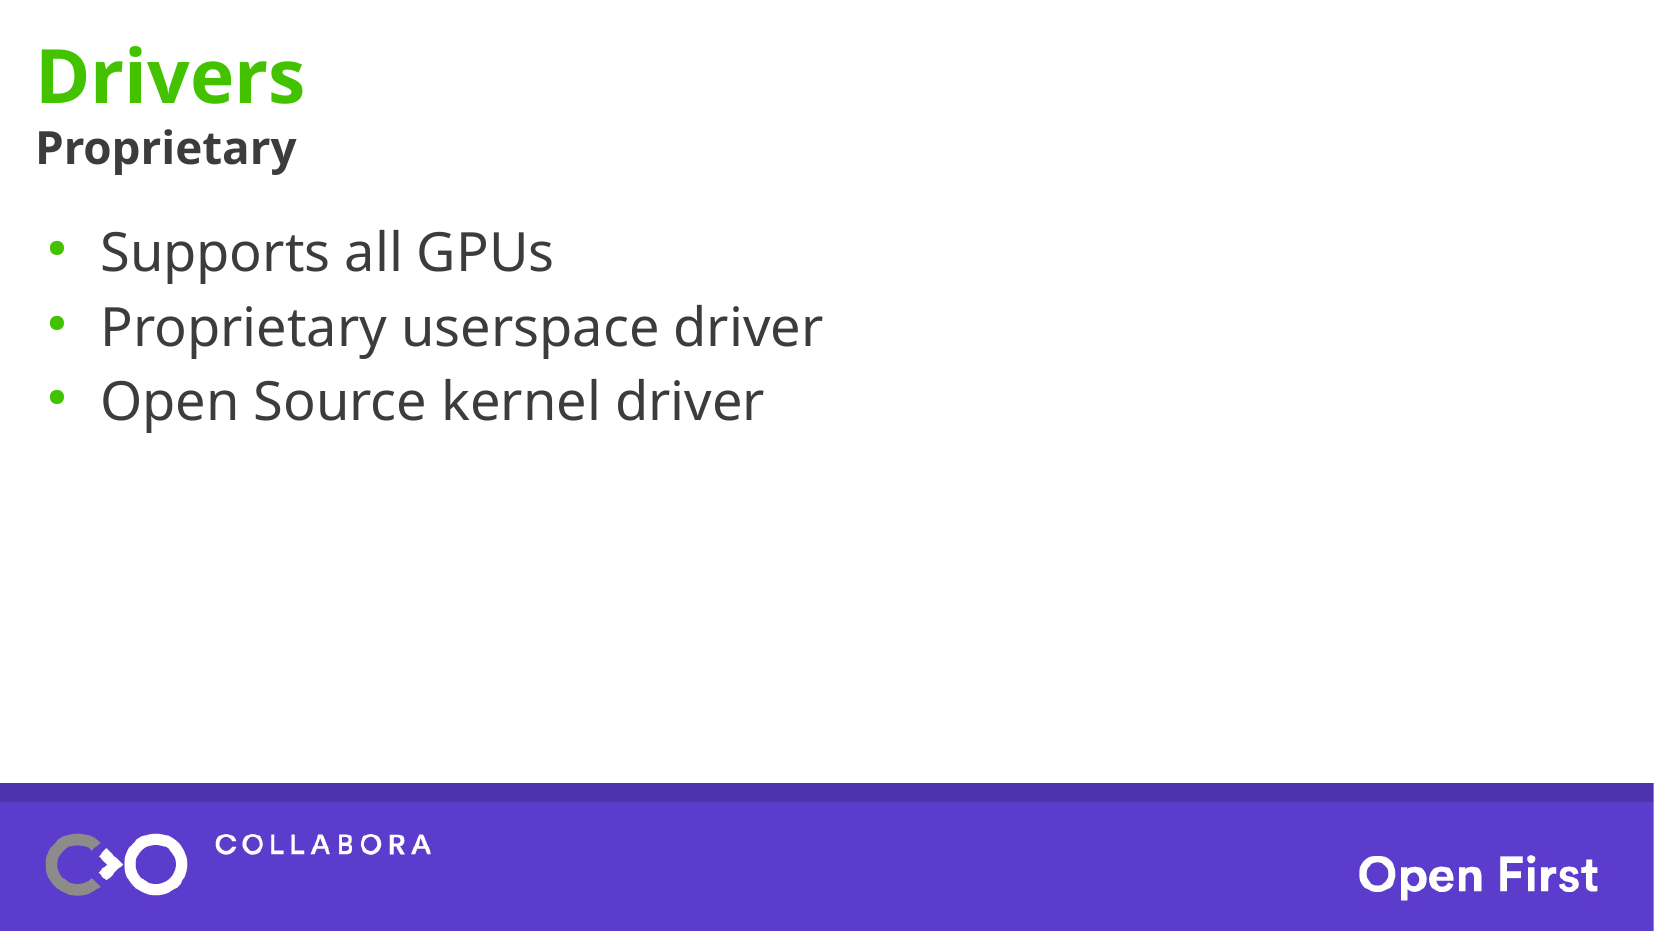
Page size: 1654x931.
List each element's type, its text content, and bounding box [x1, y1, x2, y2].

picture [0, 0, 1654, 931]
title Drivers Proprietary [35, 28, 1608, 193]
list Supports all GPUs Proprietary userspace driver Open Source kernel driver [29, 207, 1602, 851]
